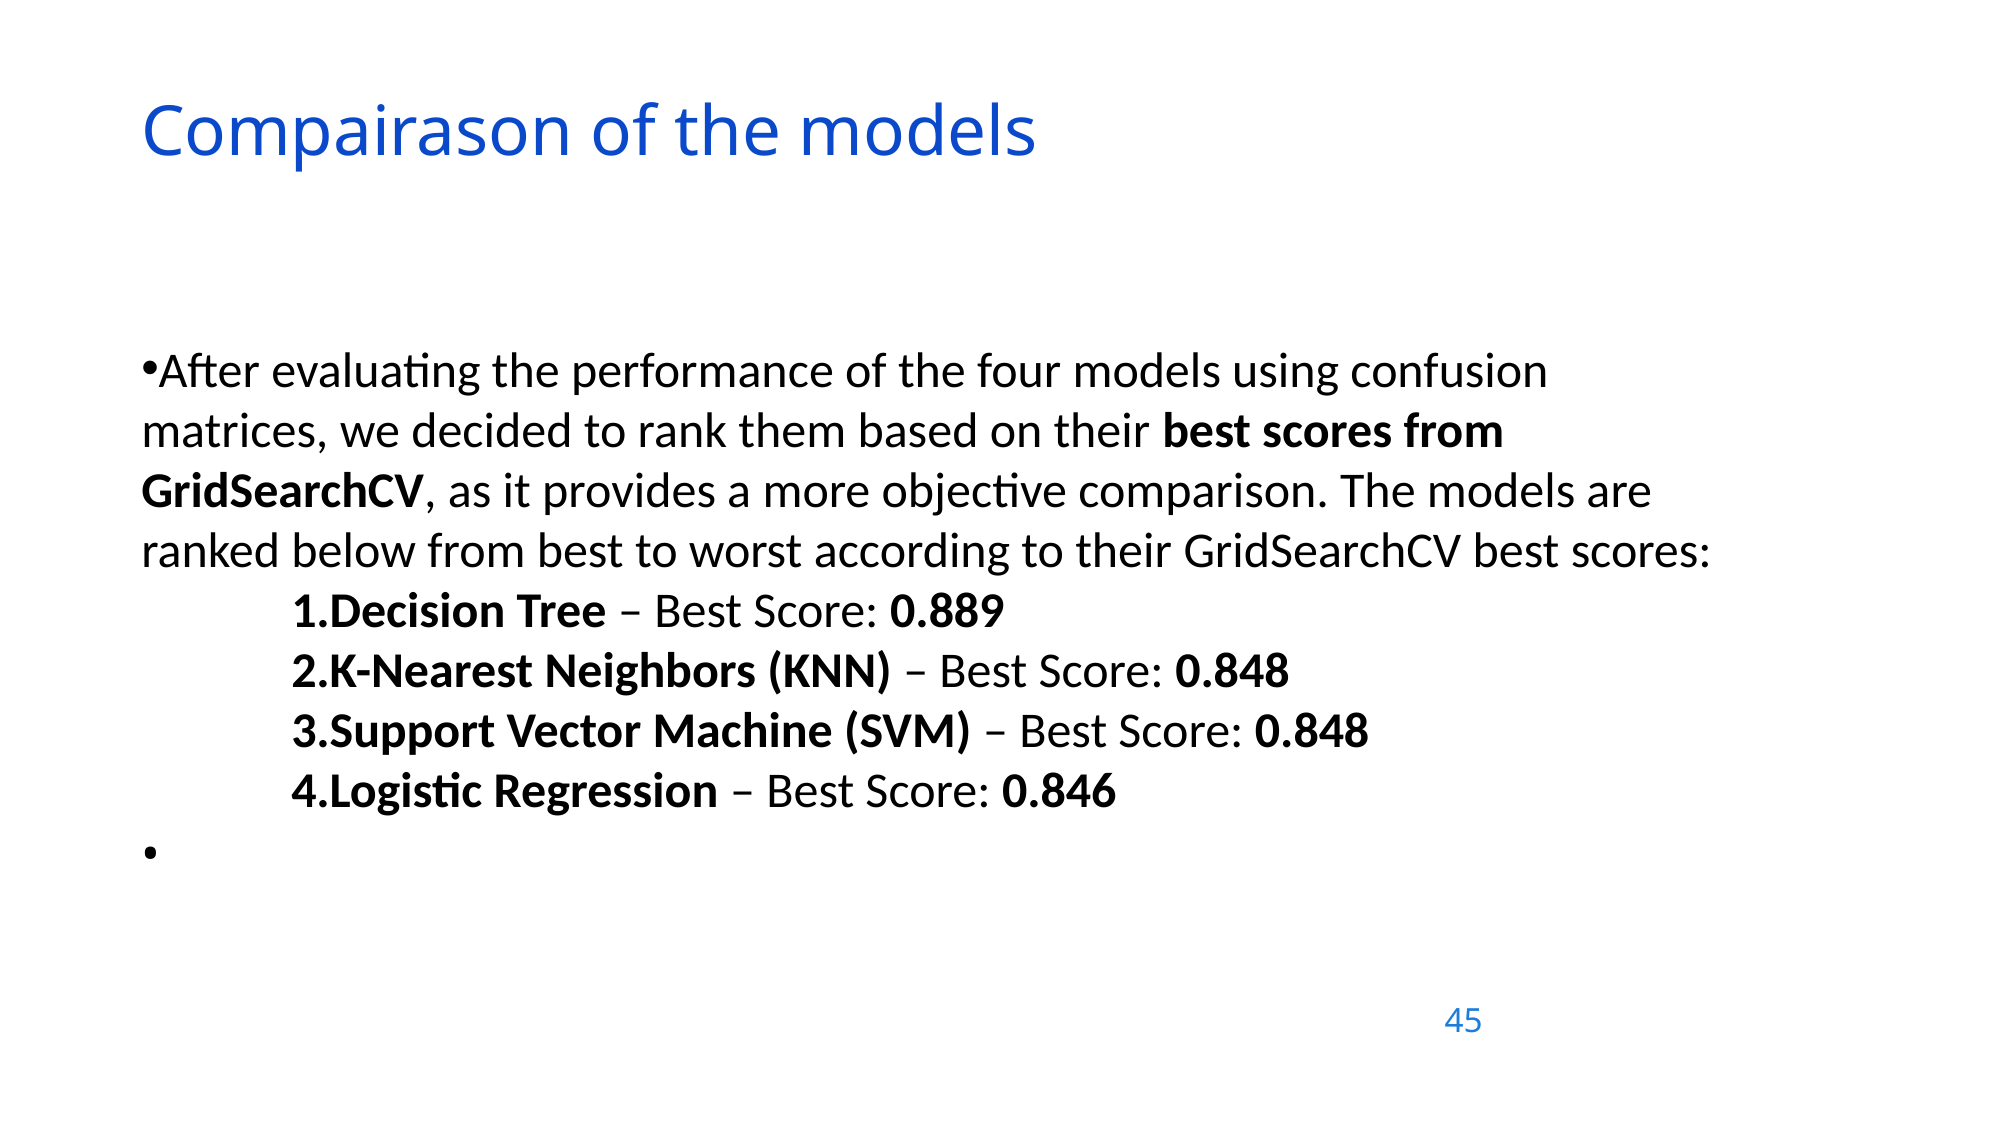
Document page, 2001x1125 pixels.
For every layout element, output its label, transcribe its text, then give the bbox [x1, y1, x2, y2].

slide_number 44 [1429, 988, 1880, 1055]
text_box Compairason of the models [126, 88, 1852, 179]
text_box After evaluating the performance of the four models using confusion matrices, we decided to rank them based on their best scores from GridSearchCV, as it provides a more objective comparison. The models are ranked below from best to worst according to their GridSearchCV best scores: Decision Tree – Best Score: 0.889 K-Nearest Neighbors (KNN) – Best Score: 0.848 Support Vector Machine (SVM) – Best Score: 0.848 Logistic Regression – Best Score: 0.846 [126, 330, 1740, 891]
